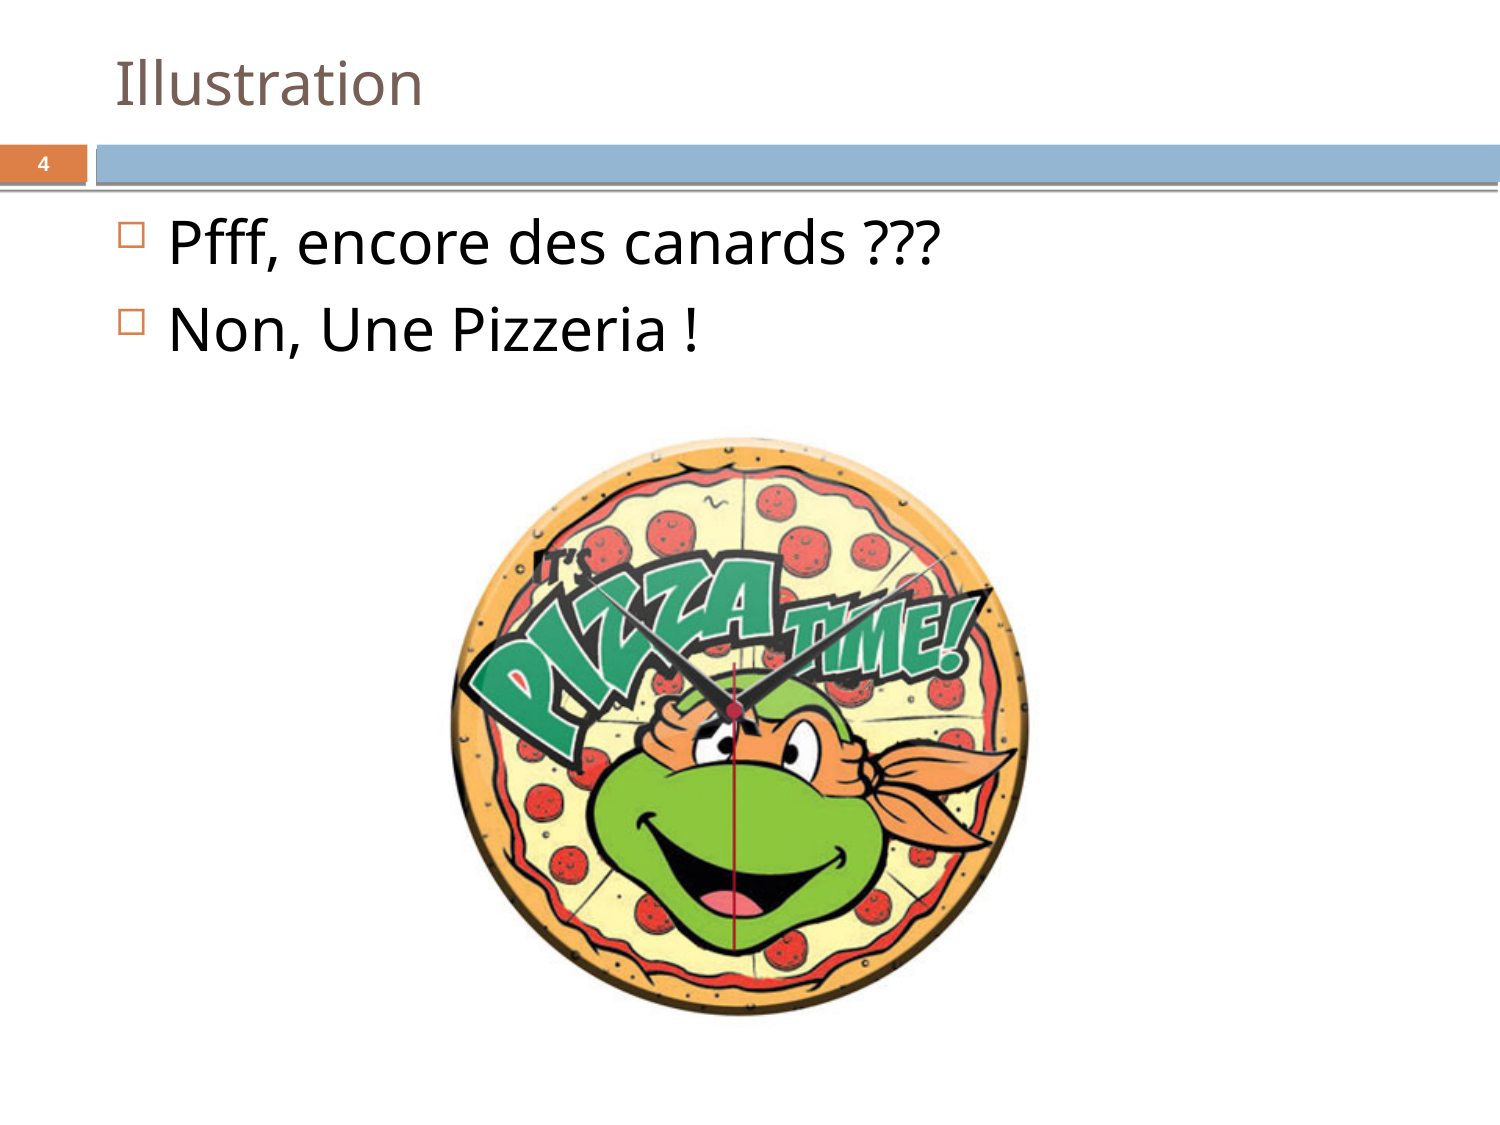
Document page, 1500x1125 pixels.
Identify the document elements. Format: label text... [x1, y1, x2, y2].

slide_number <numéro> [0, 143, 88, 184]
list Pfff, encore des canards ??? Non, Une Pizzeria ! [100, 196, 1438, 1000]
title Illustration [100, 37, 1438, 126]
picture [426, 414, 1052, 1040]
